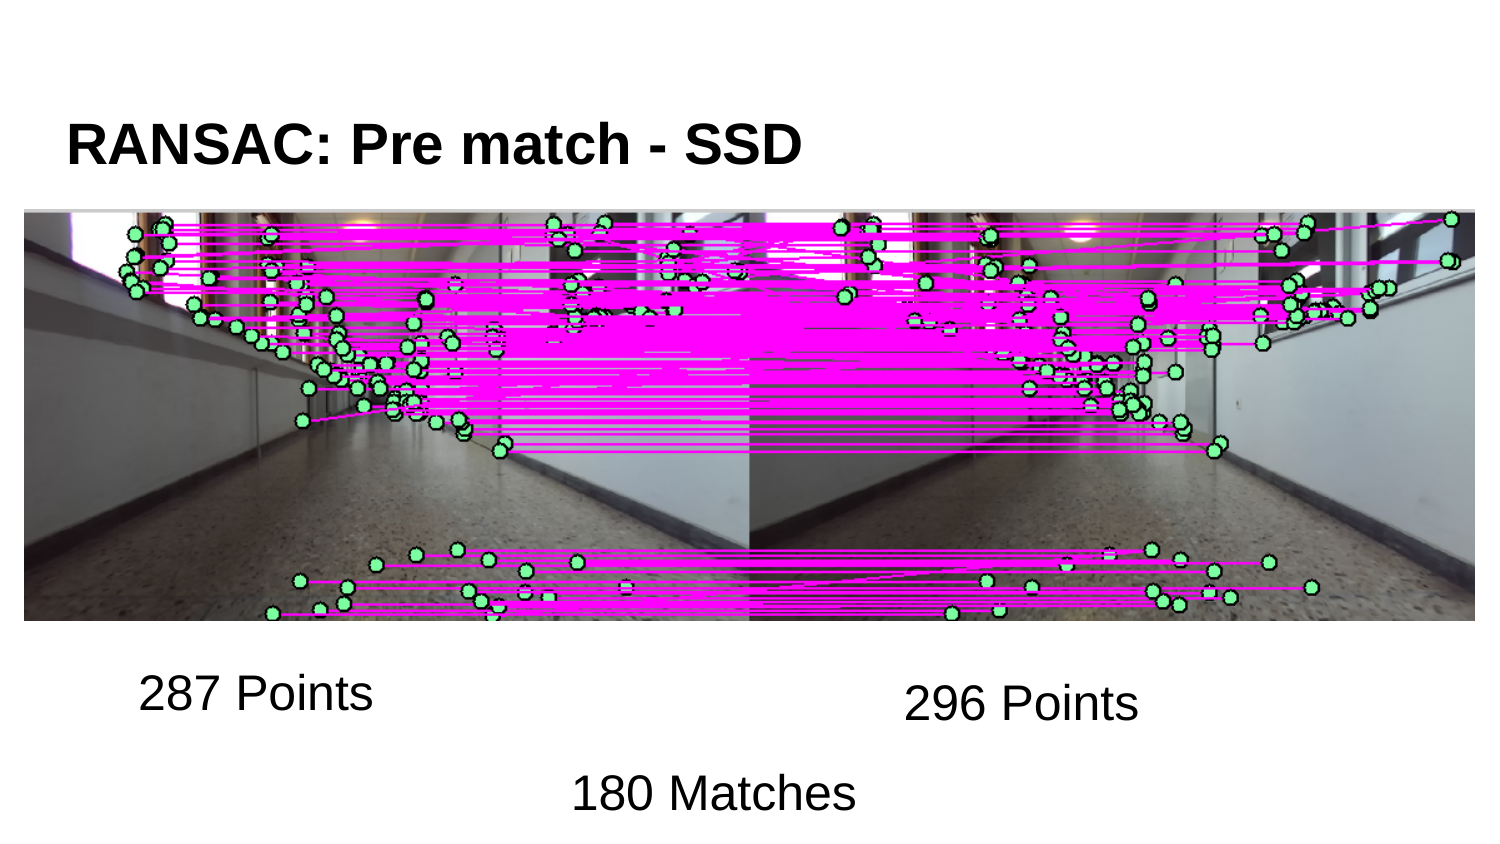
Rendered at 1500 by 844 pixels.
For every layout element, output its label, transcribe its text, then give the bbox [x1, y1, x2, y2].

text_box 180 Matches [555, 745, 922, 813]
picture [24, 209, 1475, 621]
text_box 287 Points [123, 645, 584, 713]
text_box 296 Points [888, 655, 1350, 723]
title RANSAC: Pre match - SSD [51, 90, 1449, 185]
